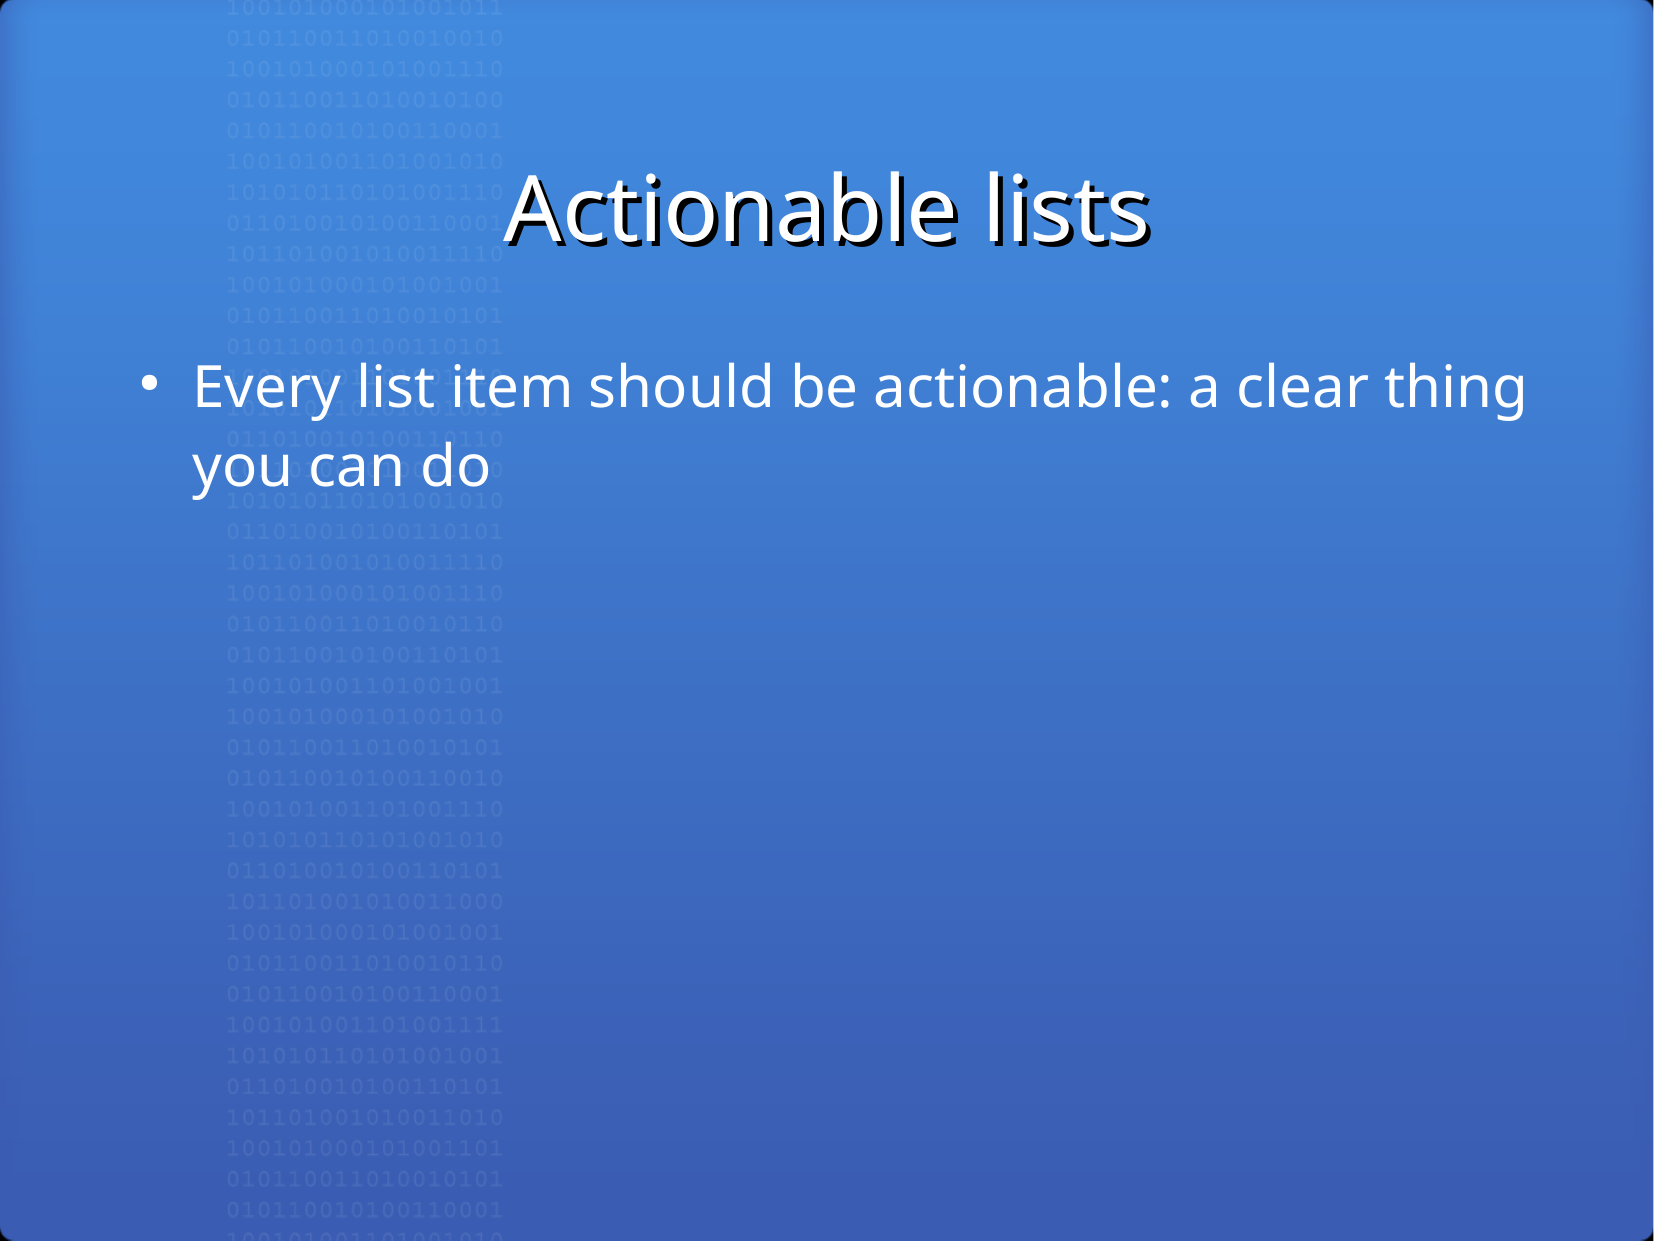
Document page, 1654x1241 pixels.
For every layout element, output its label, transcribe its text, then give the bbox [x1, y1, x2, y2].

title Actionable lists [121, 102, 1534, 310]
list Every list item should be actionable: a clear thing you can do [121, 344, 1534, 1127]
picture [0, 0, 1654, 1241]
